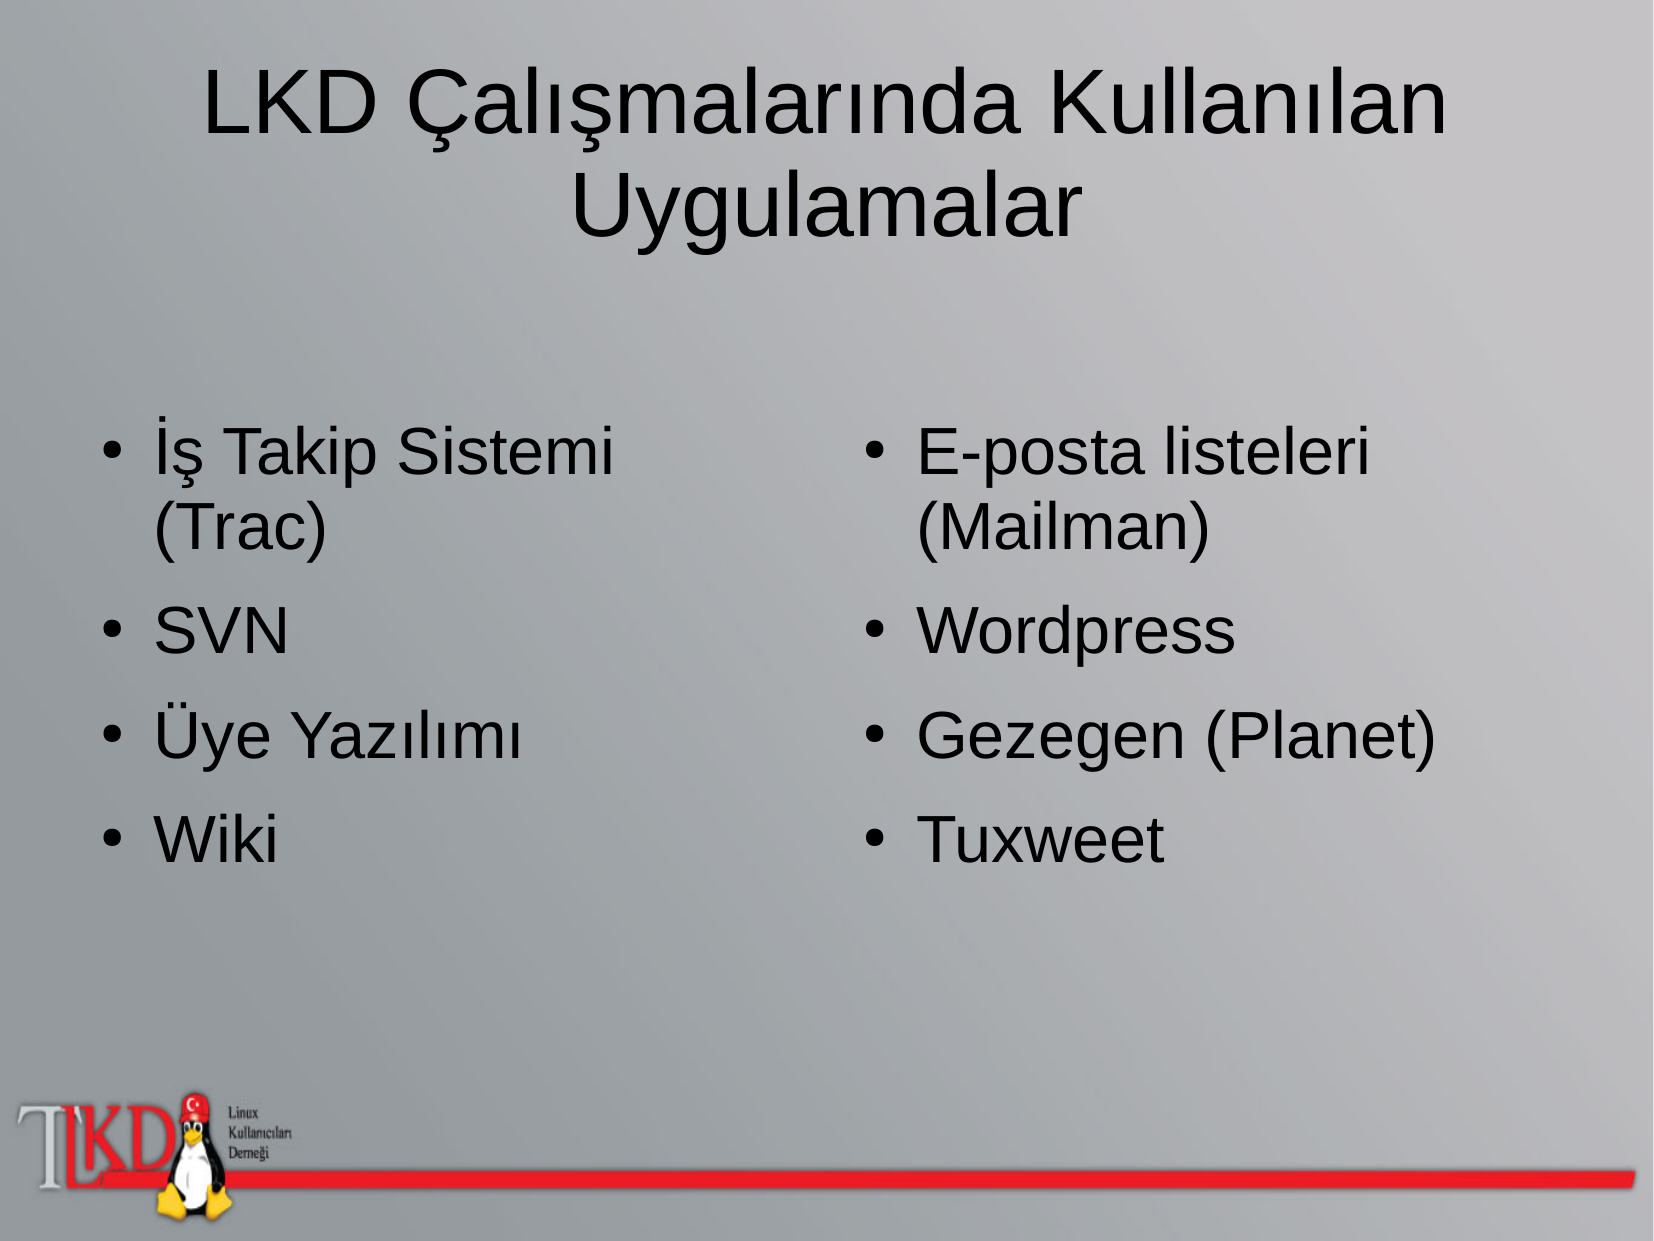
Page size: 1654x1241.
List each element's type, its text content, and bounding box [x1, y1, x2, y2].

list E-posta listeleri (Mailman) Wordpress Gezegen (Planet) Tuxweet [845, 414, 1572, 1233]
list İş Takip Sistemi (Trac) SVN Üye Yazılımı Wiki [82, 414, 809, 1233]
picture [0, 0, 1654, 1241]
title LKD Çalışmalarında Kullanılan Uygulamalar [82, 49, 1571, 257]
